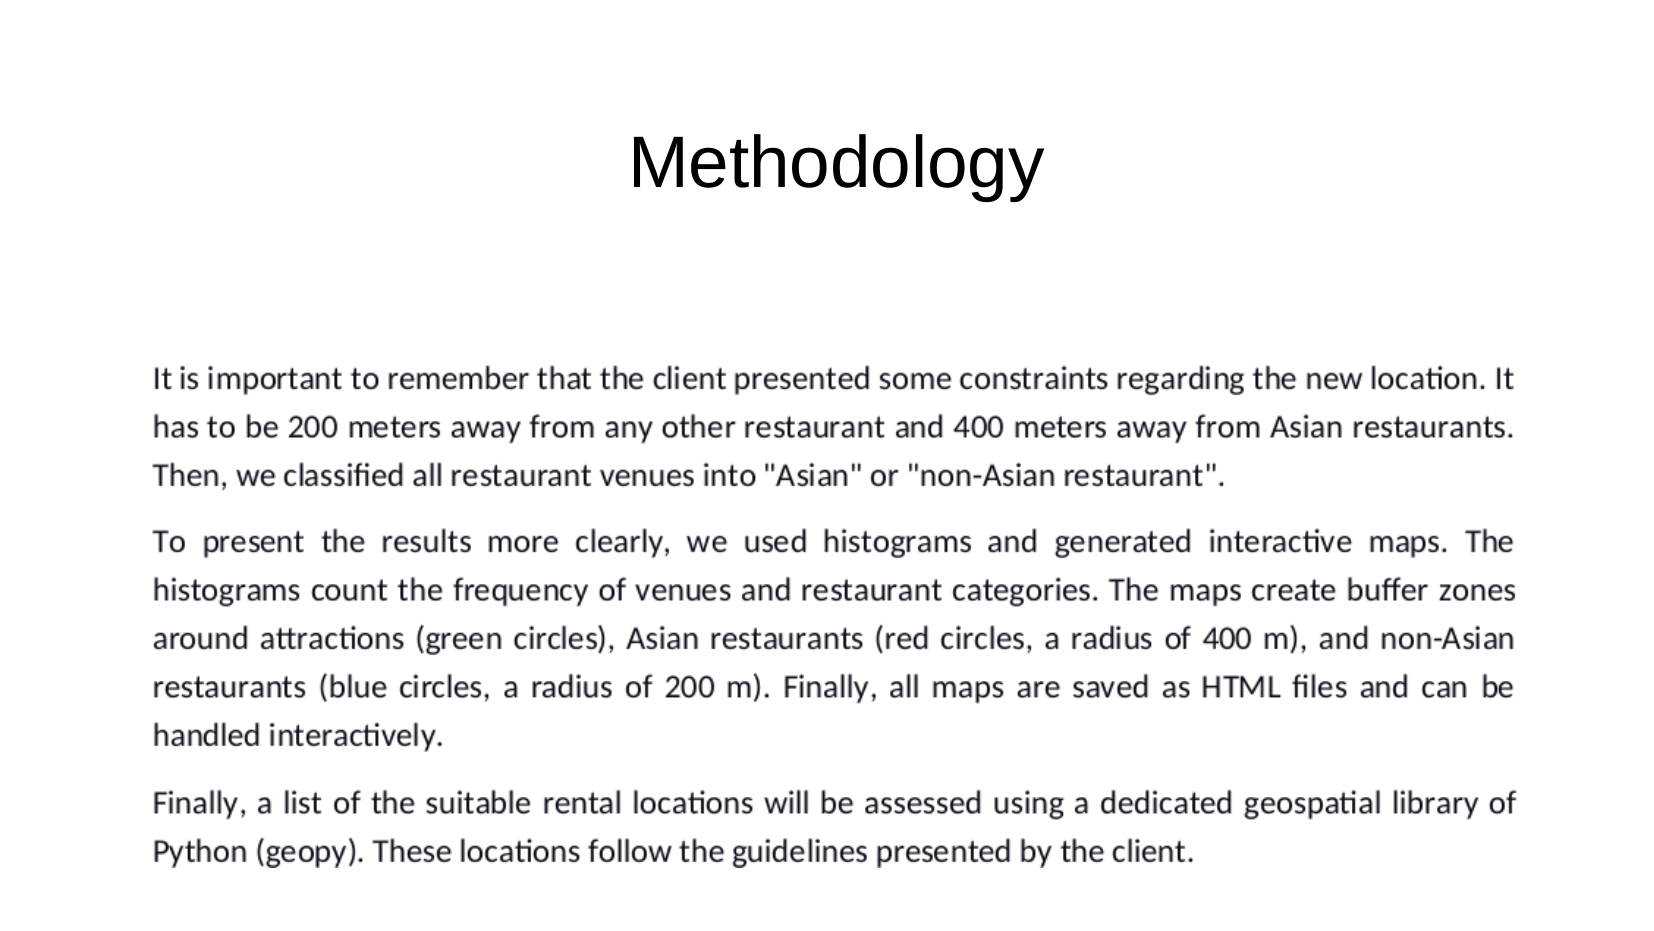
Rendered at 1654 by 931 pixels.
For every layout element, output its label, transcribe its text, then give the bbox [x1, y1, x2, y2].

title Methodology [26, 8, 1647, 316]
picture [141, 354, 1524, 868]
